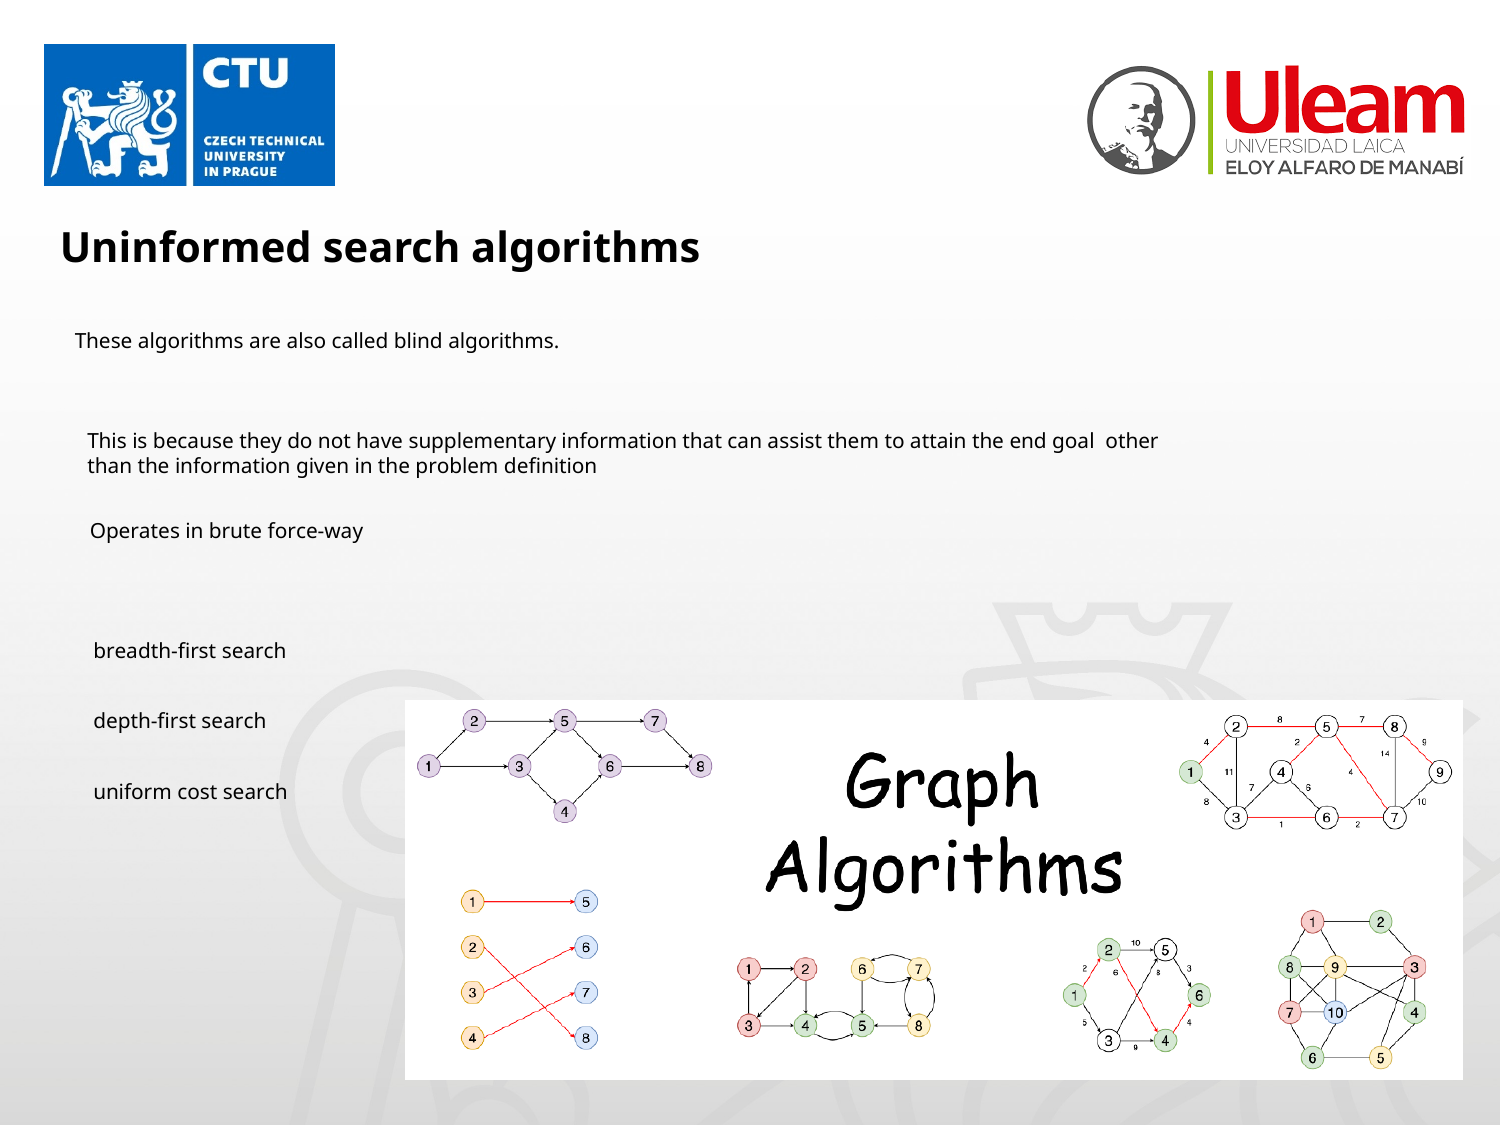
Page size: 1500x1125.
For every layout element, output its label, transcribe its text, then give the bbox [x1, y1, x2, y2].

text_box Operates in brute force-way [75, 510, 451, 575]
text_box This is because they do not have supplementary information that can assist them to attain the end goal other than the information given in the problem definition [72, 420, 1216, 485]
text_box These algorithms are also called blind algorithms. [60, 320, 609, 361]
text_box breadth-first search depth-first search uniform cost search [78, 630, 316, 882]
picture [0, 0, 1500, 1125]
title Uninformed search algorithms [45, 212, 1006, 329]
